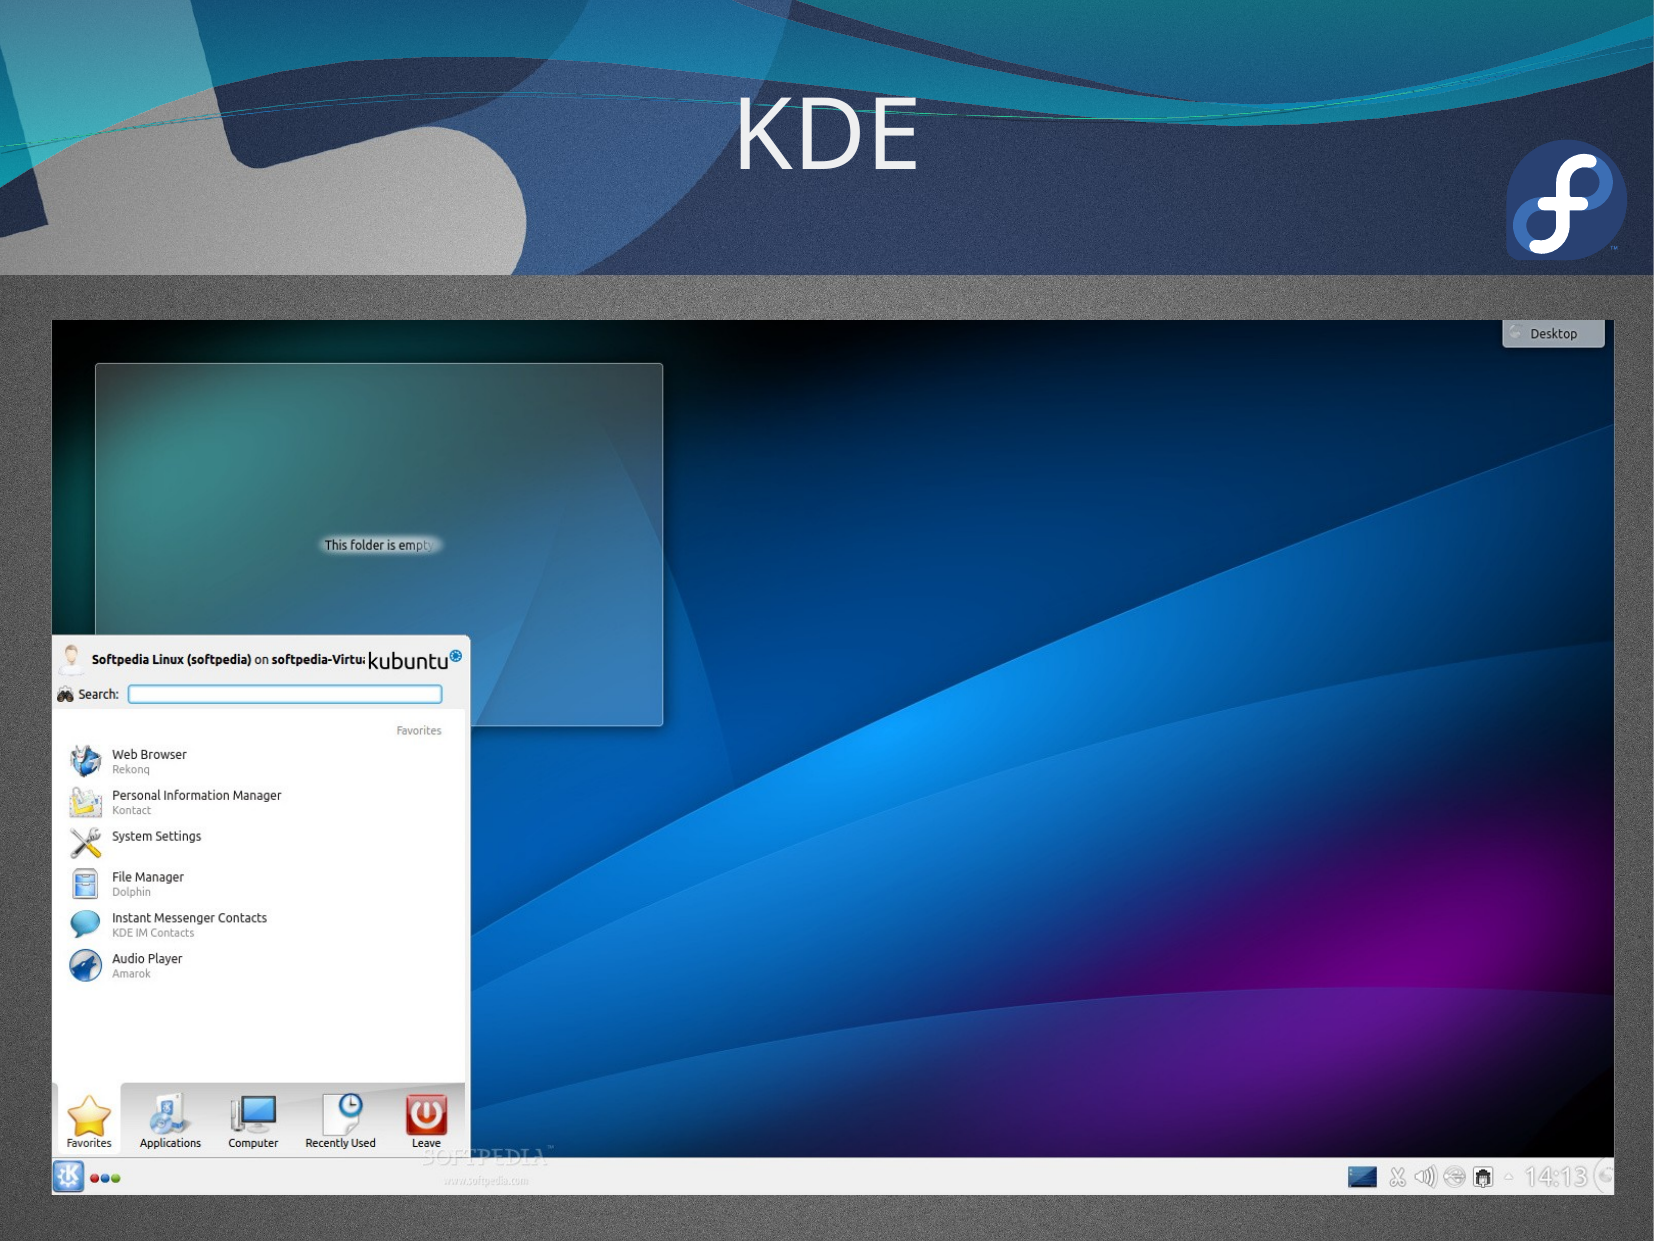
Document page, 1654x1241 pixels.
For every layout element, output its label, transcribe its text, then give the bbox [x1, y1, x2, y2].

picture [0, 0, 1654, 1241]
text_box KDE [88, 29, 1565, 237]
